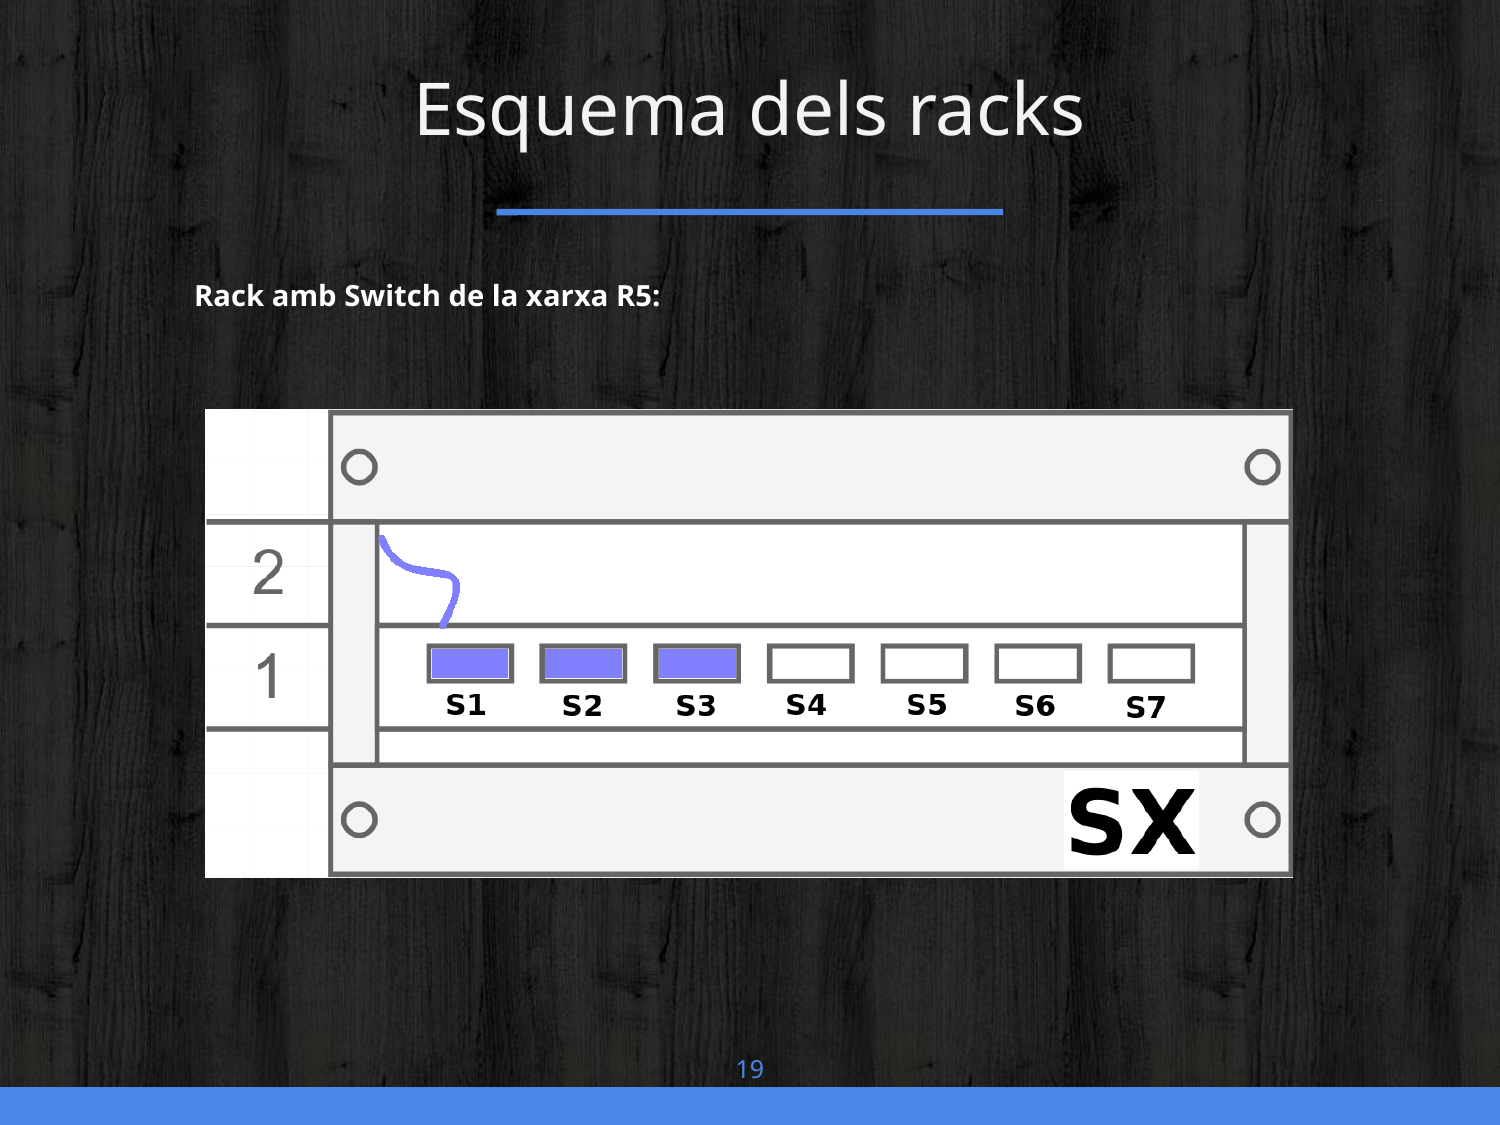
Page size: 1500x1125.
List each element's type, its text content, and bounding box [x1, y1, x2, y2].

text_box Rack amb Switch de la xarxa R5: [179, 262, 820, 332]
slide_number 19 [705, 1038, 795, 1087]
title Esquema dels racks [75, 0, 1425, 213]
picture [0, 0, 1500, 1087]
text_box [0, 1087, 1500, 1125]
